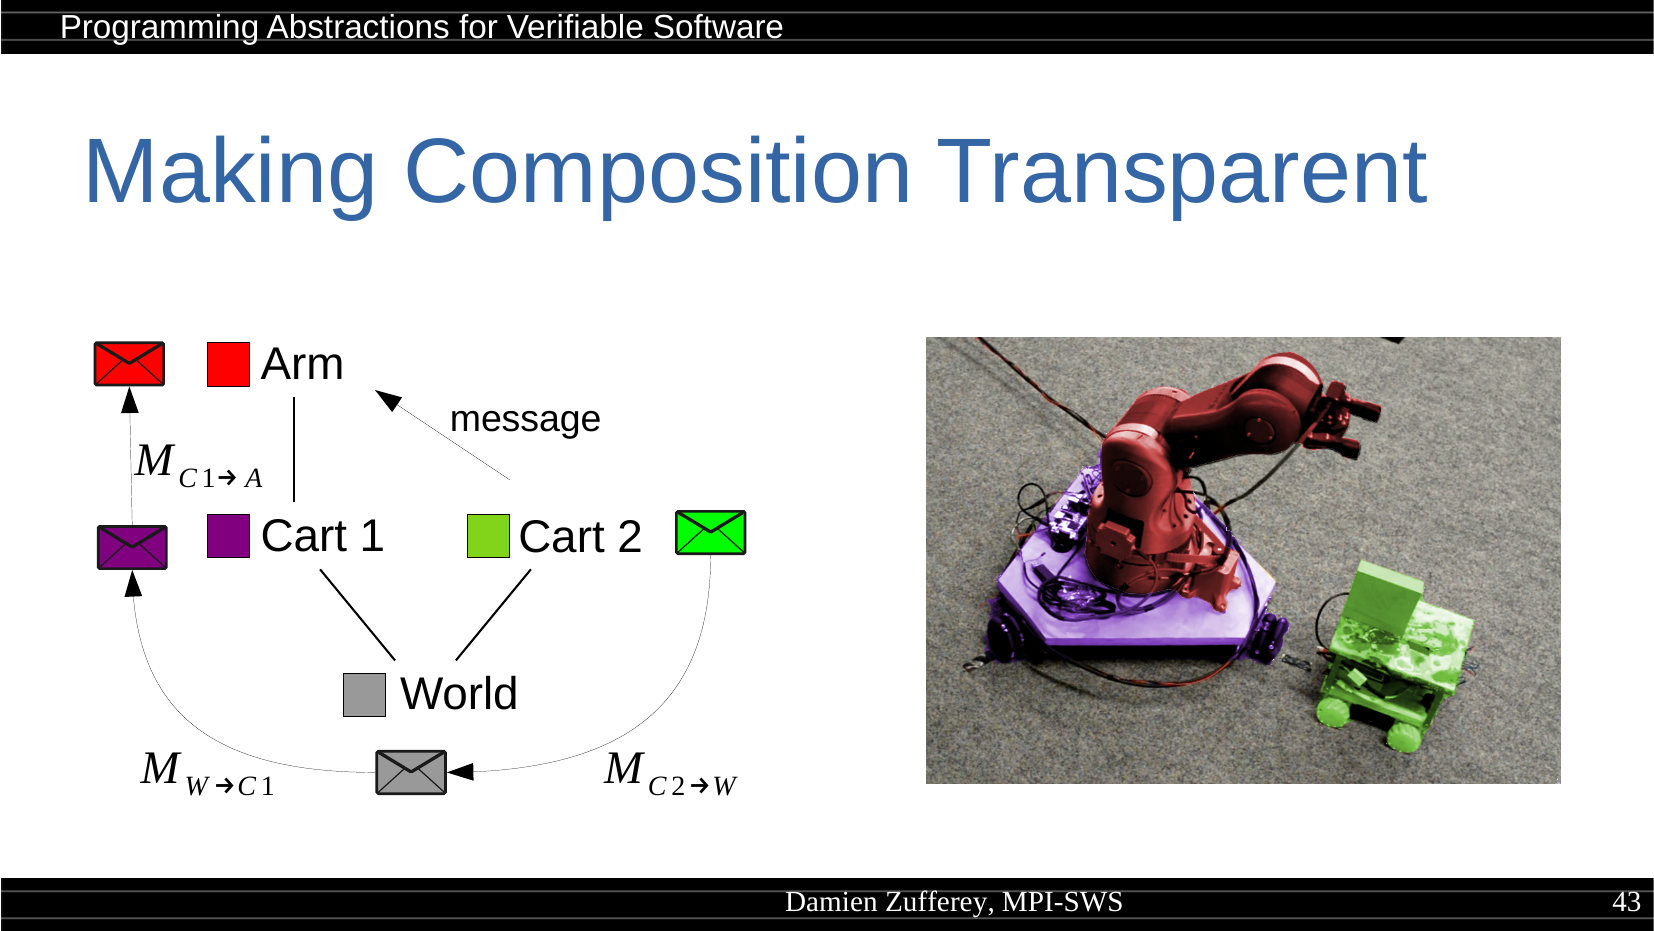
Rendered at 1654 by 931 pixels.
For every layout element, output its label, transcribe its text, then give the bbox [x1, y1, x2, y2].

text_box World [385, 660, 534, 727]
picture [93, 341, 166, 387]
picture [675, 510, 747, 556]
chart [589, 742, 751, 801]
picture [96, 525, 168, 571]
chart [131, 435, 275, 494]
chart [222, 742, 287, 764]
text_box [343, 673, 386, 717]
text_box Cart 1 [245, 502, 426, 571]
text_box Cart 2 [503, 503, 658, 570]
picture [375, 749, 447, 796]
chart [120, 435, 131, 494]
picture [926, 337, 1561, 784]
chart [125, 742, 287, 802]
text_box [467, 514, 510, 558]
picture [1, 878, 1654, 931]
text_box Arm [245, 330, 360, 398]
picture [1, 0, 1654, 54]
title Making Composition Transparent [82, 92, 1571, 249]
chart [589, 742, 608, 750]
text_box [207, 514, 250, 558]
text_box [207, 342, 250, 387]
text_box message [435, 390, 631, 447]
